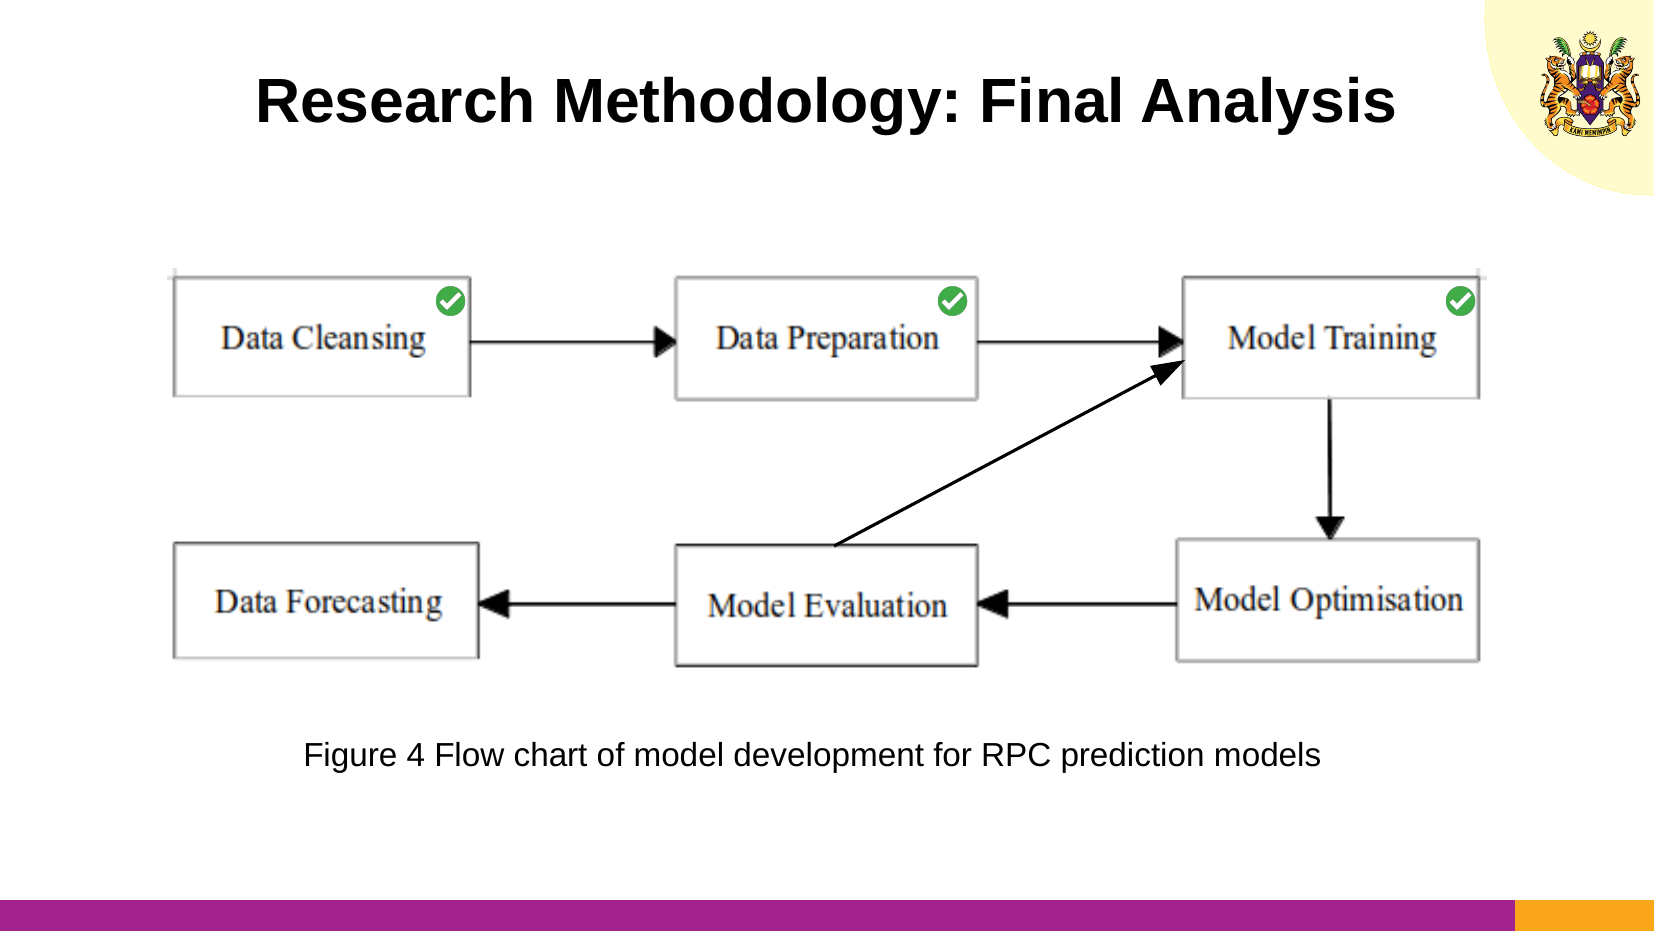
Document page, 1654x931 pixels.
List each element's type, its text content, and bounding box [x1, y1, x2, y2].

text_box Figure 4 Flow chart of model development for RPC prediction models [0, 728, 1636, 786]
picture [1540, 30, 1642, 137]
picture [167, 268, 1487, 675]
text_box [1484, 0, 1654, 196]
text_box Research Methodology: Final Analysis [0, 26, 1573, 176]
text_box [0, 900, 1654, 931]
